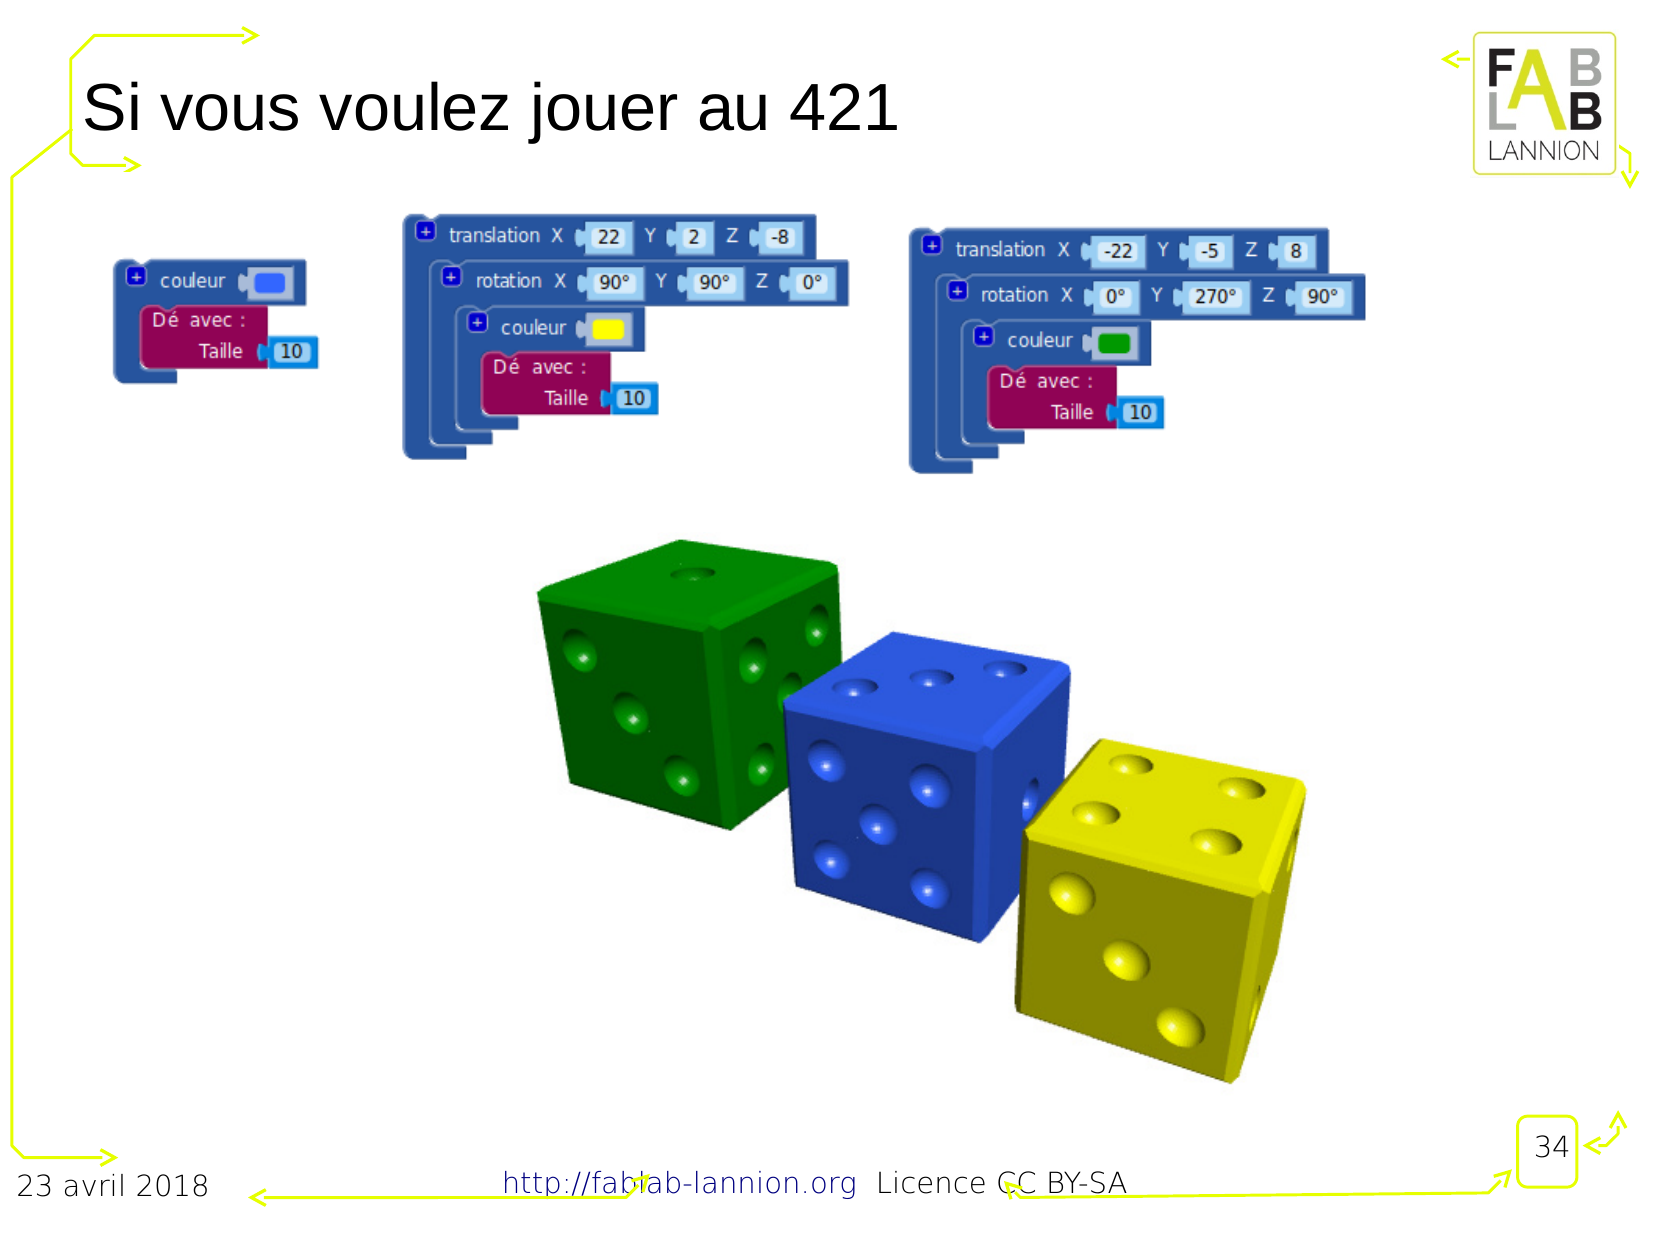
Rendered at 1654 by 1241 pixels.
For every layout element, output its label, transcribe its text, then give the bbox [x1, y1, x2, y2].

picture [1470, 29, 1619, 178]
picture [82, 172, 1406, 1139]
title Si vous voulez jouer au 421 [82, 49, 1441, 166]
